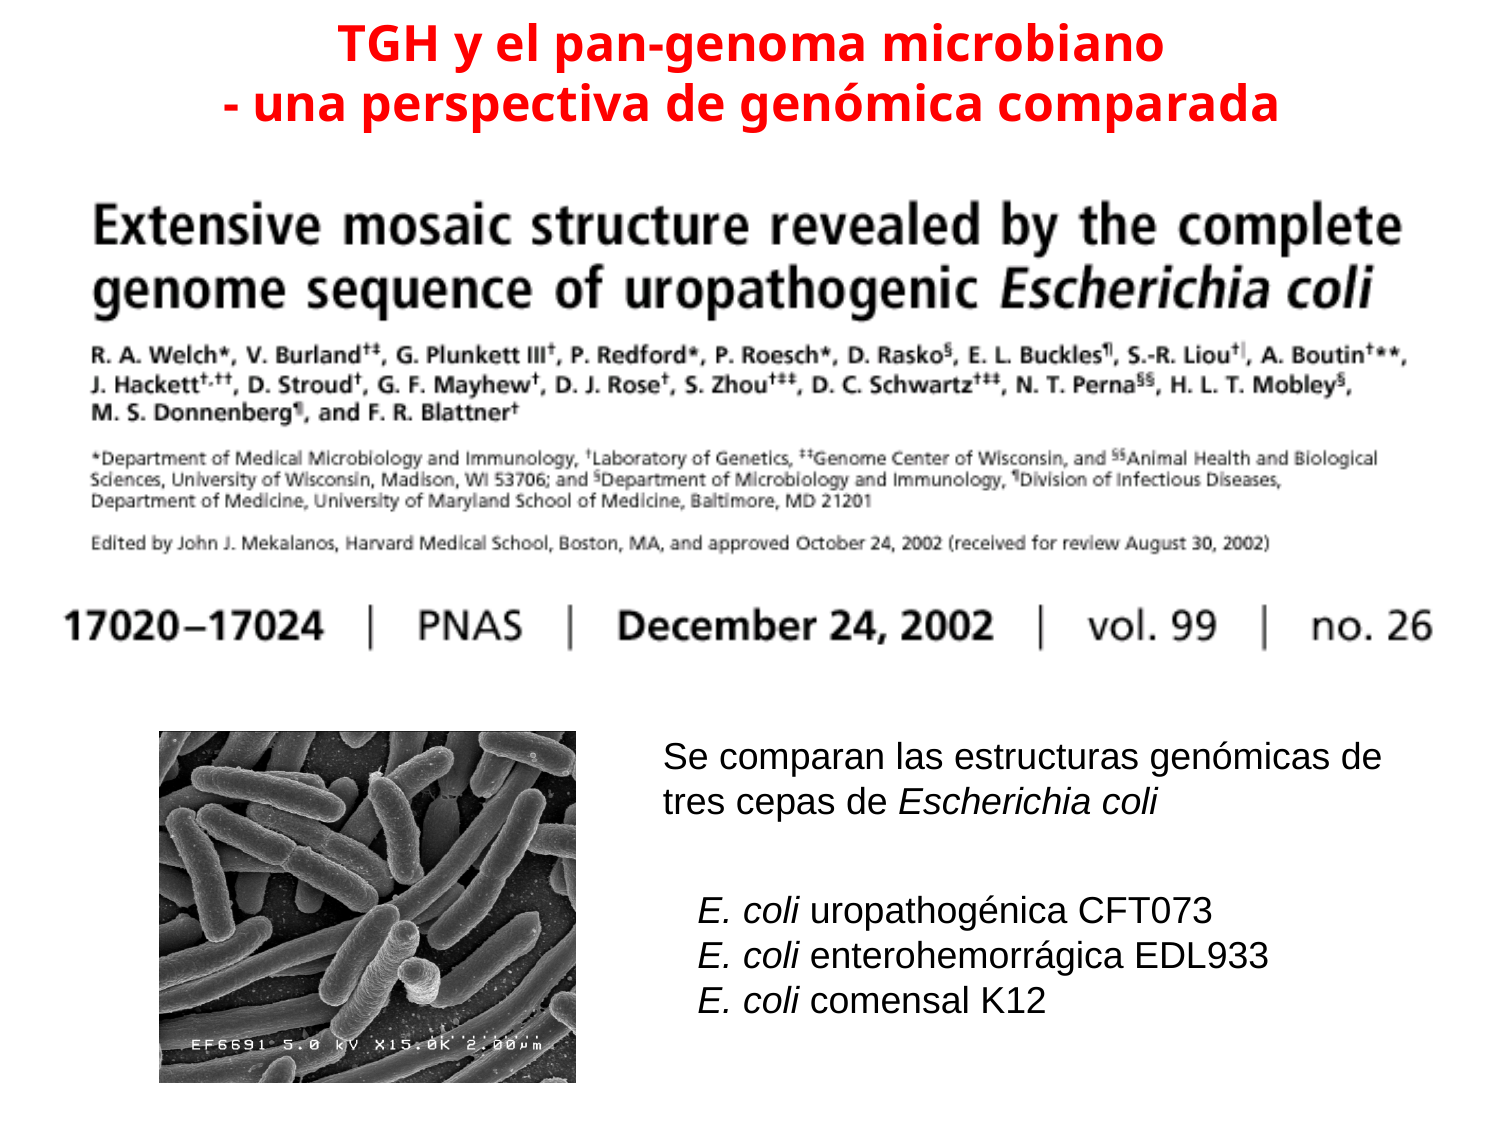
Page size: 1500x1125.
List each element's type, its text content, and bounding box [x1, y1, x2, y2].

text_box TGH y el pan-genoma microbiano - una perspectiva de genómica comparada [208, 4, 1296, 140]
text_box Se comparan las estructuras genómicas de tres cepas de Escherichia coli [648, 724, 1409, 830]
picture [53, 579, 1459, 667]
picture [59, 194, 1447, 563]
text_box E. coli uropathogénica CFT073 E. coli enterohemorrágica EDL933 E. coli comensal K12 [682, 878, 1284, 1030]
picture [159, 731, 576, 1083]
